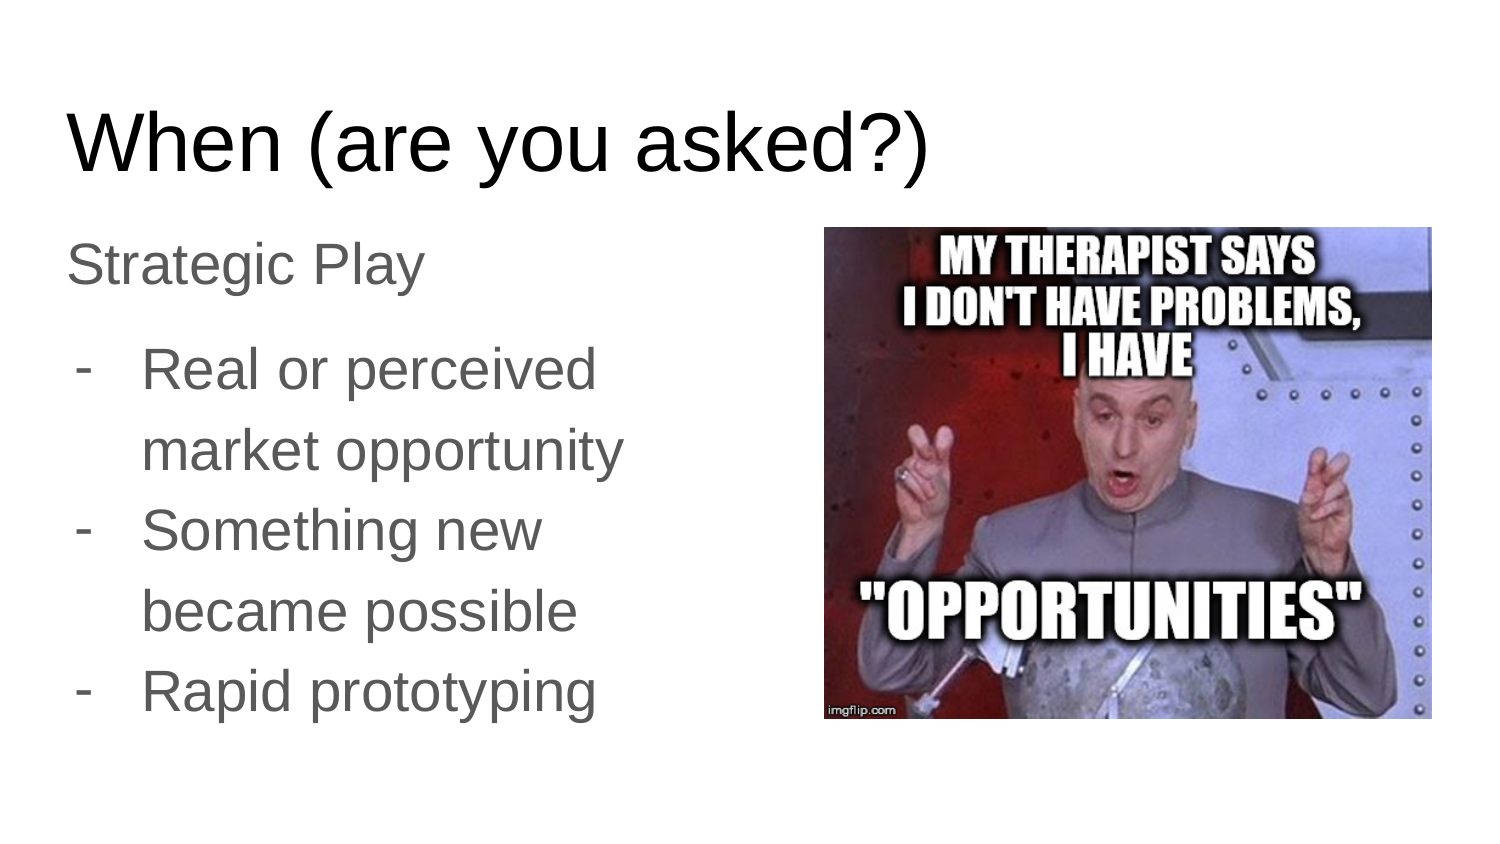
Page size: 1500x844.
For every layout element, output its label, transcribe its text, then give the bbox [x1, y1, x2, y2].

title When (are you asked?) [51, 72, 1449, 167]
list Strategic Play Real or perceived market opportunity Something new became possible Rapid prototyping [51, 189, 718, 750]
picture [824, 227, 1432, 719]
